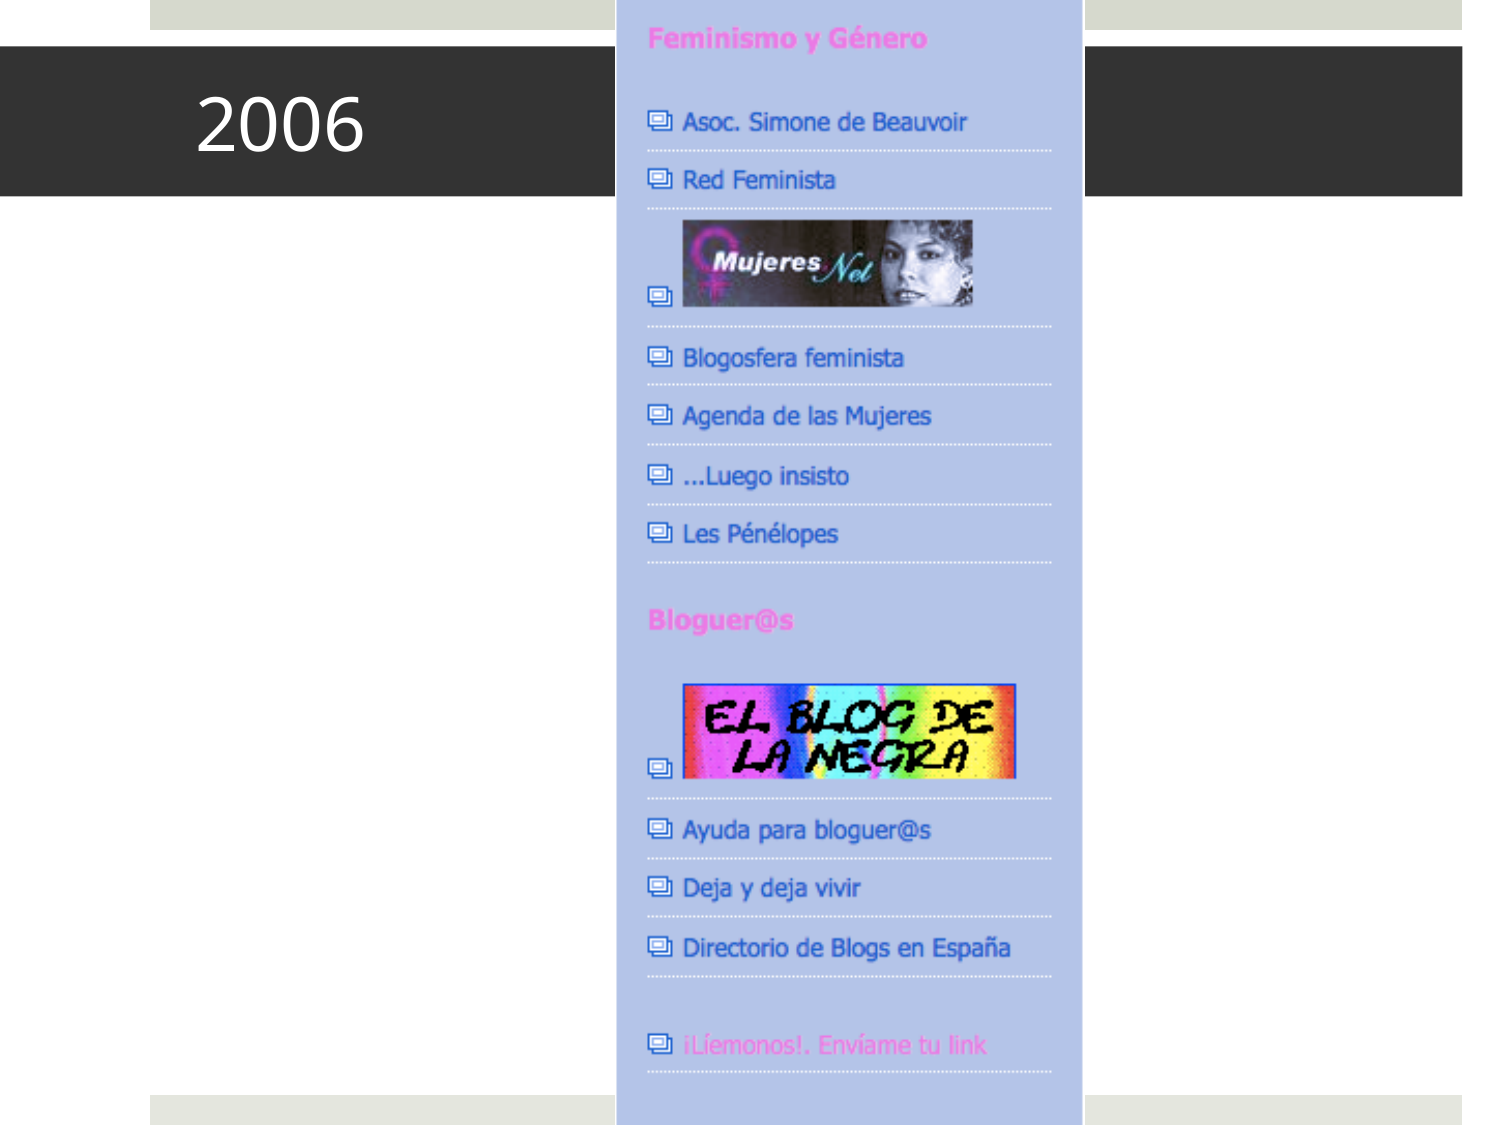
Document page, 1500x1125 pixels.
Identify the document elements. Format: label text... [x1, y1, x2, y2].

title 2006 [1085, 46, 1463, 197]
title 2006 [0, 46, 615, 197]
picture [615, 0, 1085, 1125]
